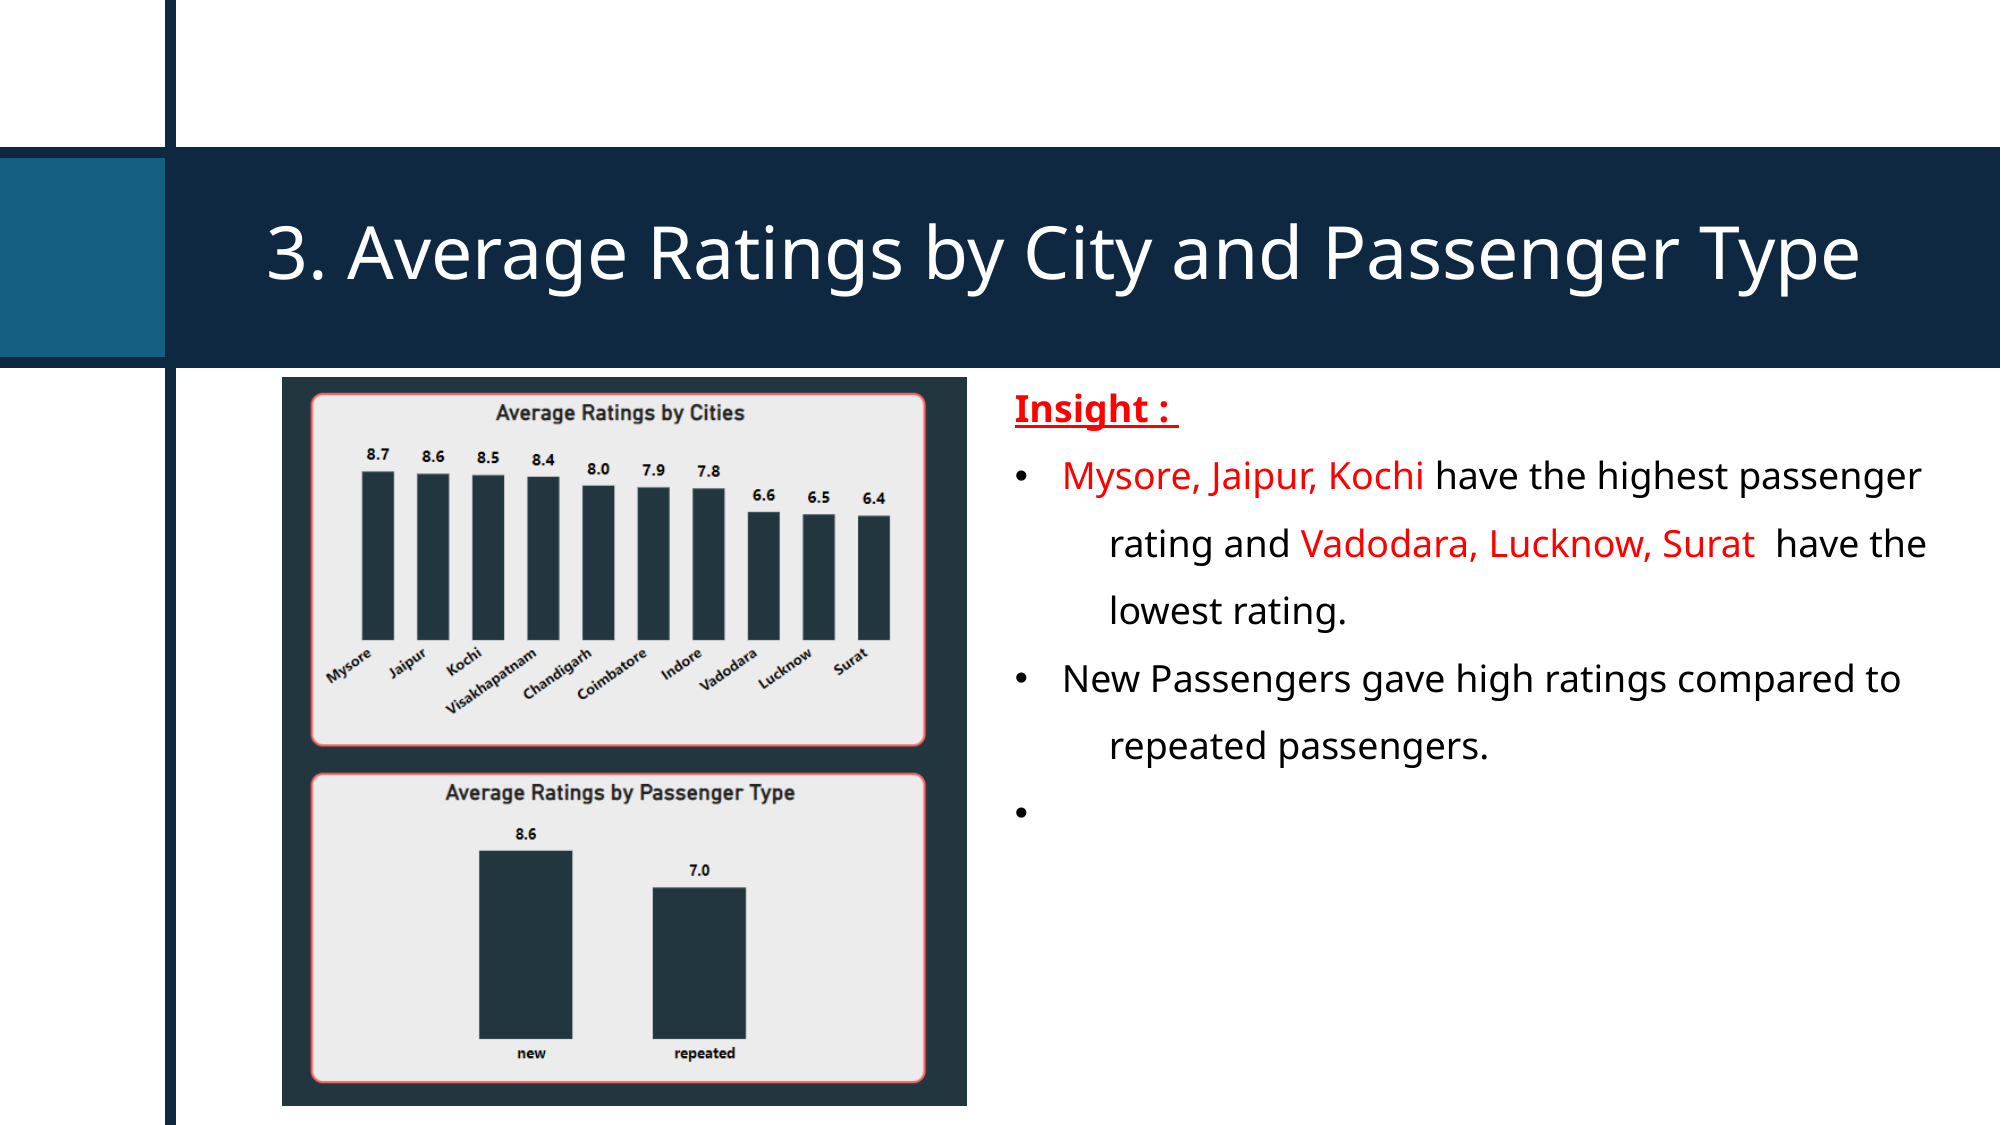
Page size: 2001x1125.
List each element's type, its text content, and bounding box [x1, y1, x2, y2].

title 3. Average Ratings by City and Passenger Type [251, 171, 1895, 341]
picture [282, 377, 967, 1106]
text_box Insight : Mysore, Jaipur, Kochi have the highest passenger rating and Vadodara, Lucknow, Surat have the lowest rating. New Passengers gave high ratings compared to repeated passengers. while Vadodara has the lowest rating. [999, 377, 2000, 825]
